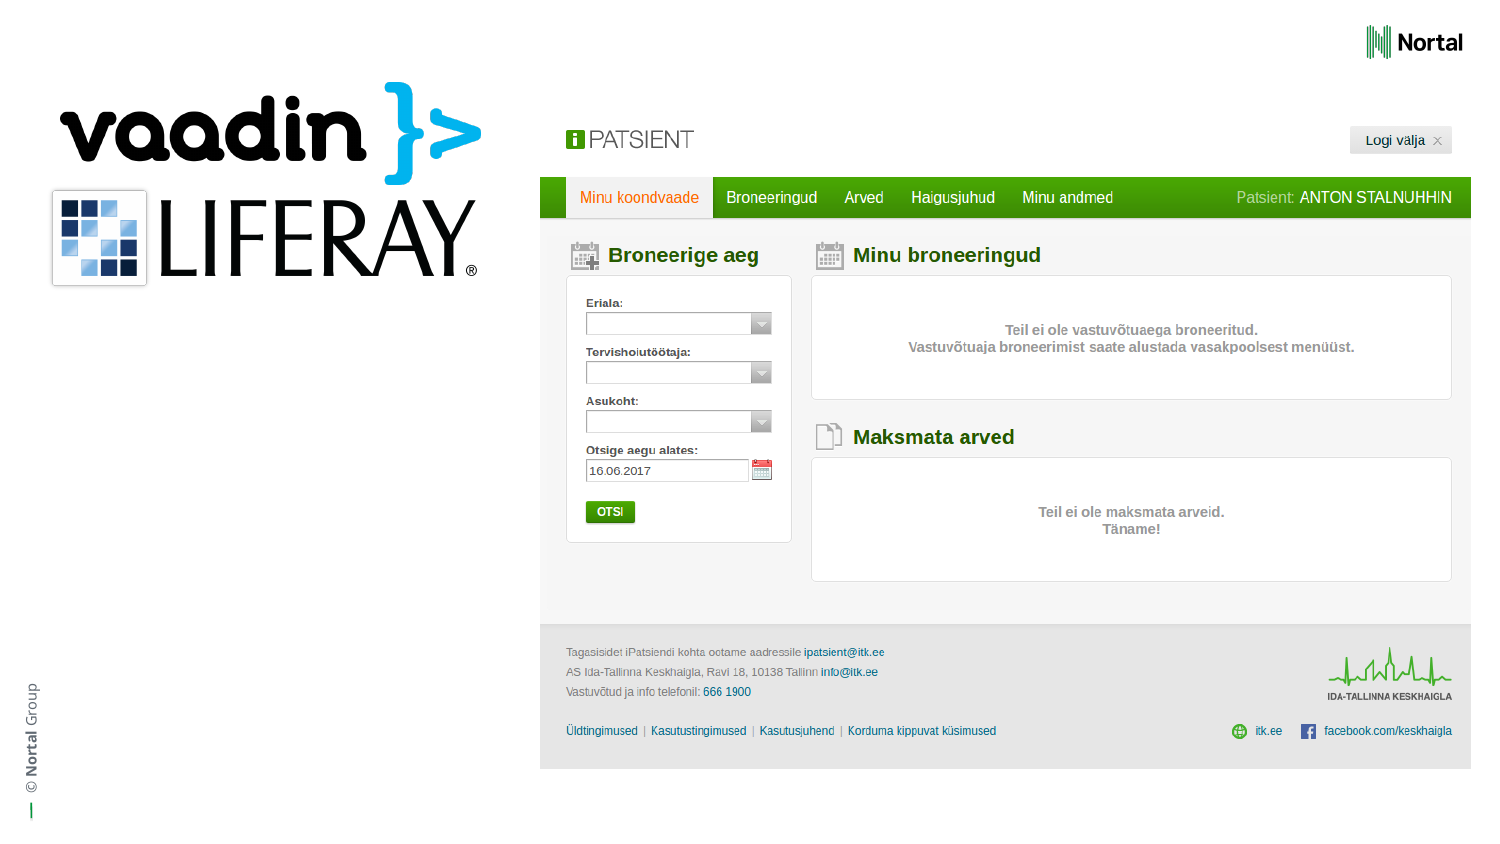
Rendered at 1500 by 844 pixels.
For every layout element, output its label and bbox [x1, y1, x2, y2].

picture [540, 104, 1471, 769]
picture [45, 82, 481, 292]
